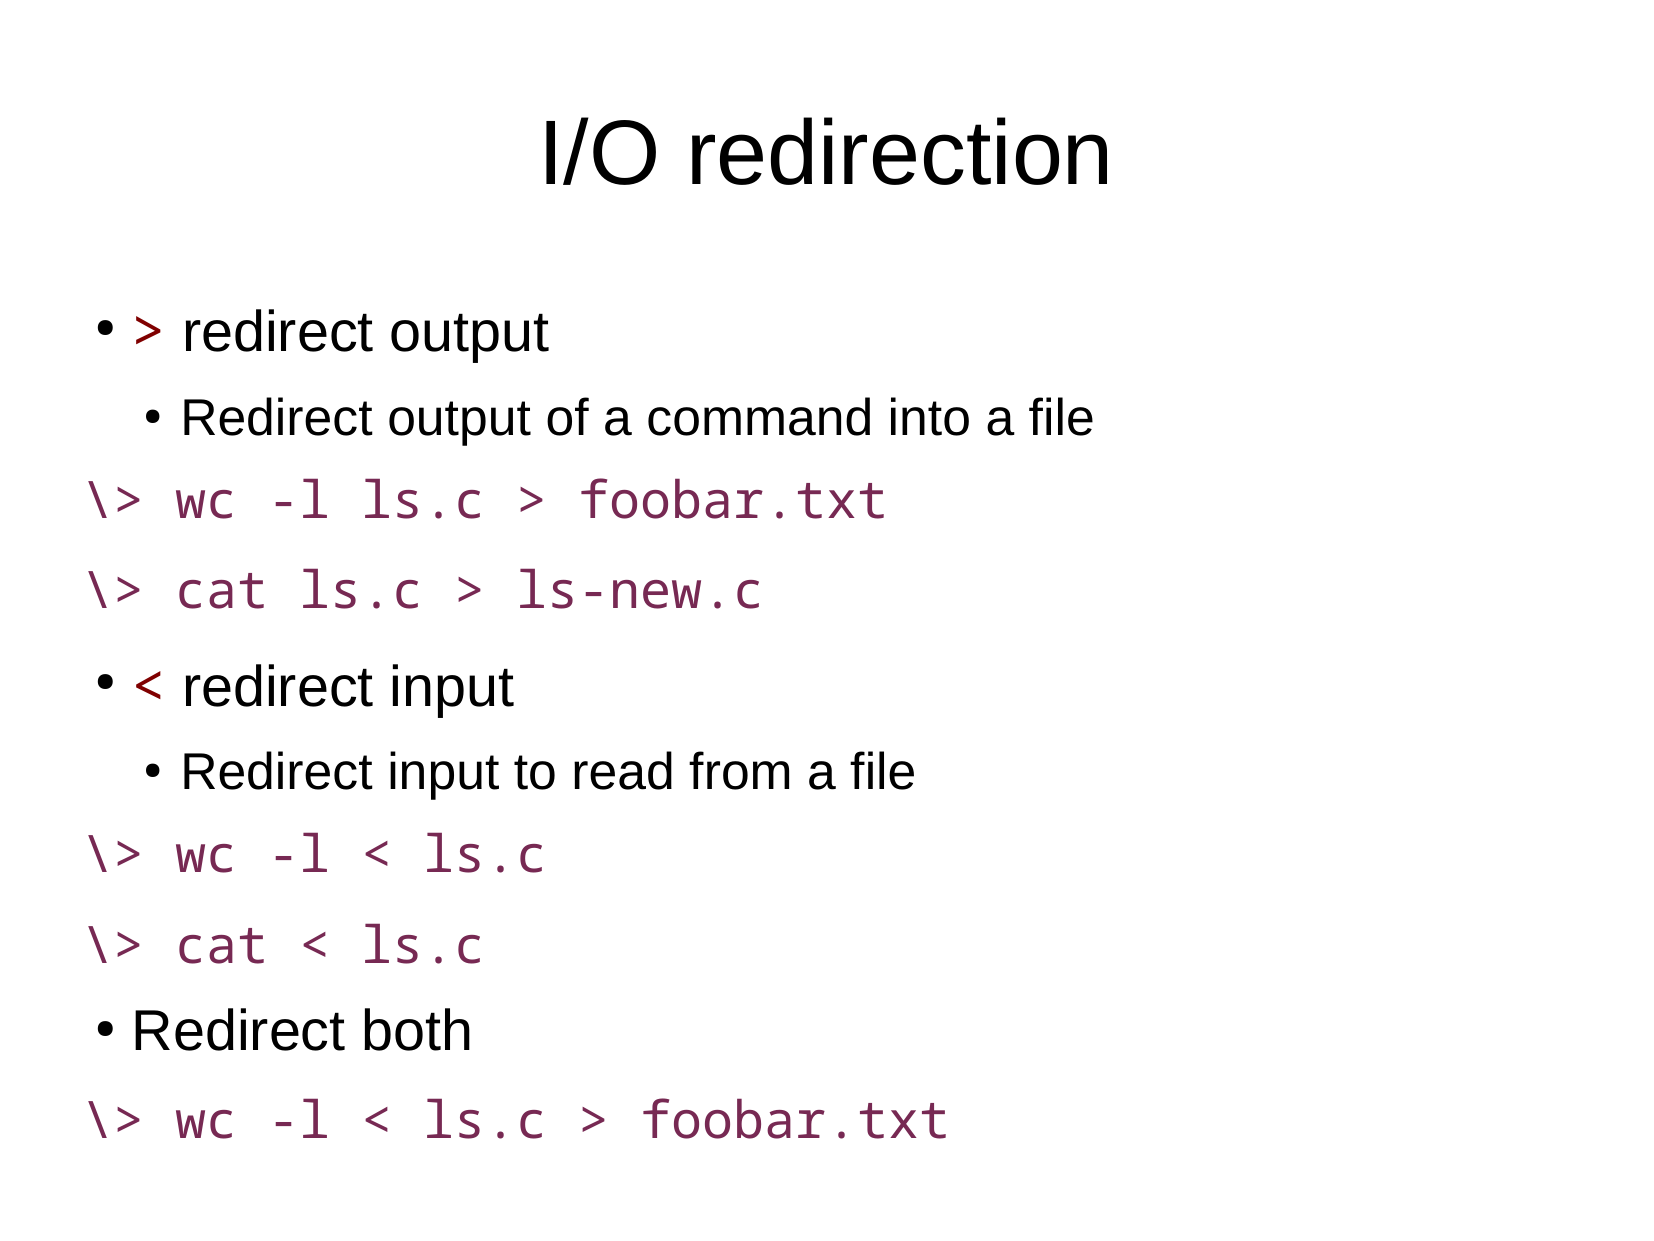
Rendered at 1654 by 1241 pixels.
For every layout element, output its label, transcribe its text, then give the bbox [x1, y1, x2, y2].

list > redirect output Redirect output of a command into a file \> wc -l ls.c > foobar.txt \> cat ls.c > ls-new.c < redirect input Redirect input to read from a file \> wc -l < ls.c \> cat < ls.c Redirect both \> wc -l < ls.c > foobar.txt [82, 290, 1571, 1163]
title I/O redirection [82, 49, 1571, 257]
